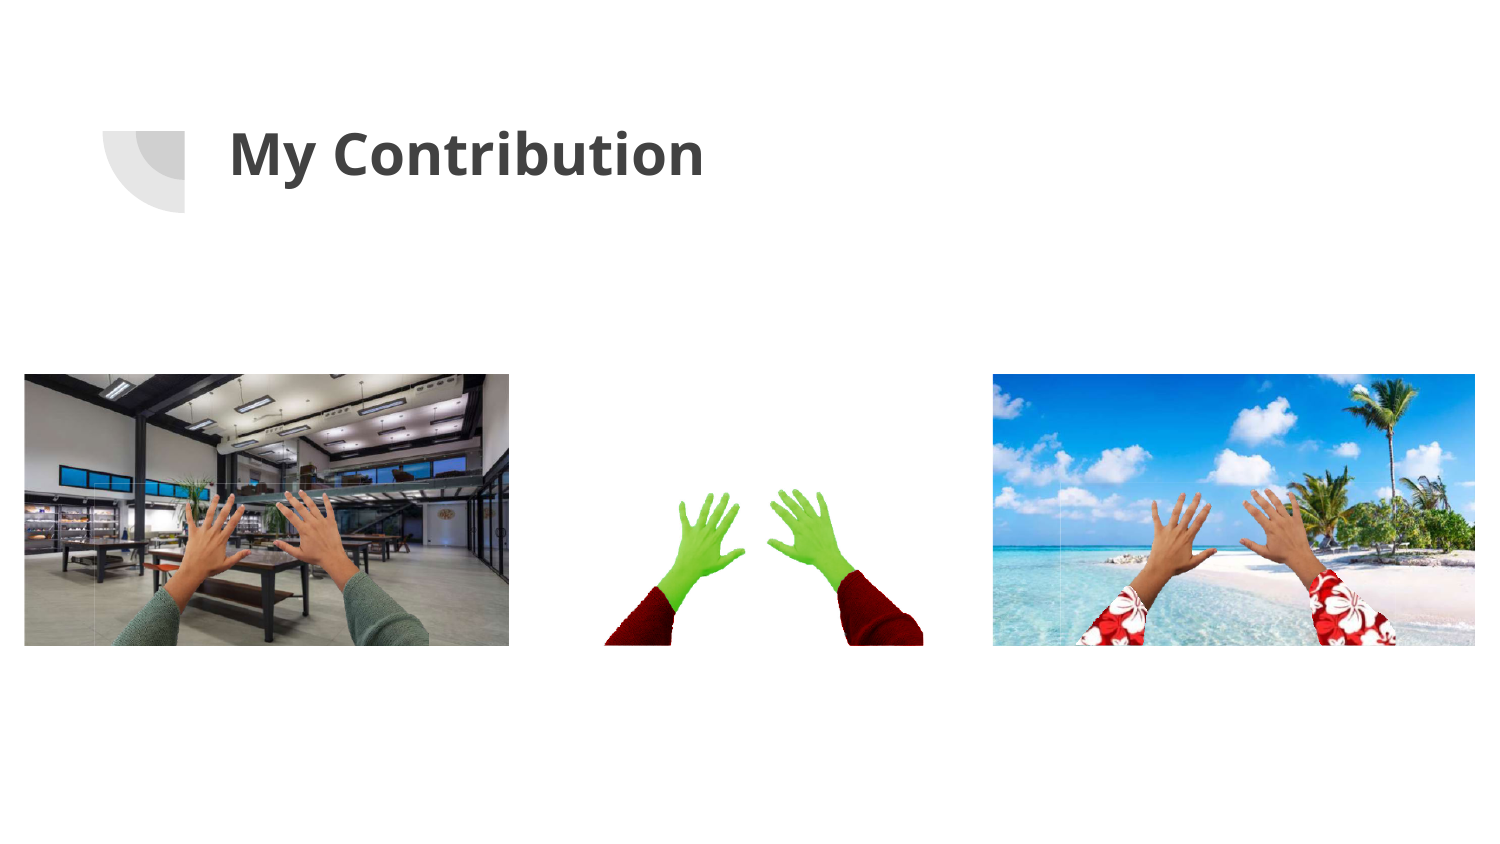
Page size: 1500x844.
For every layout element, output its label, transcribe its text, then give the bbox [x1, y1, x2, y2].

picture [24, 374, 1475, 646]
title My Contribution [213, 98, 1368, 263]
